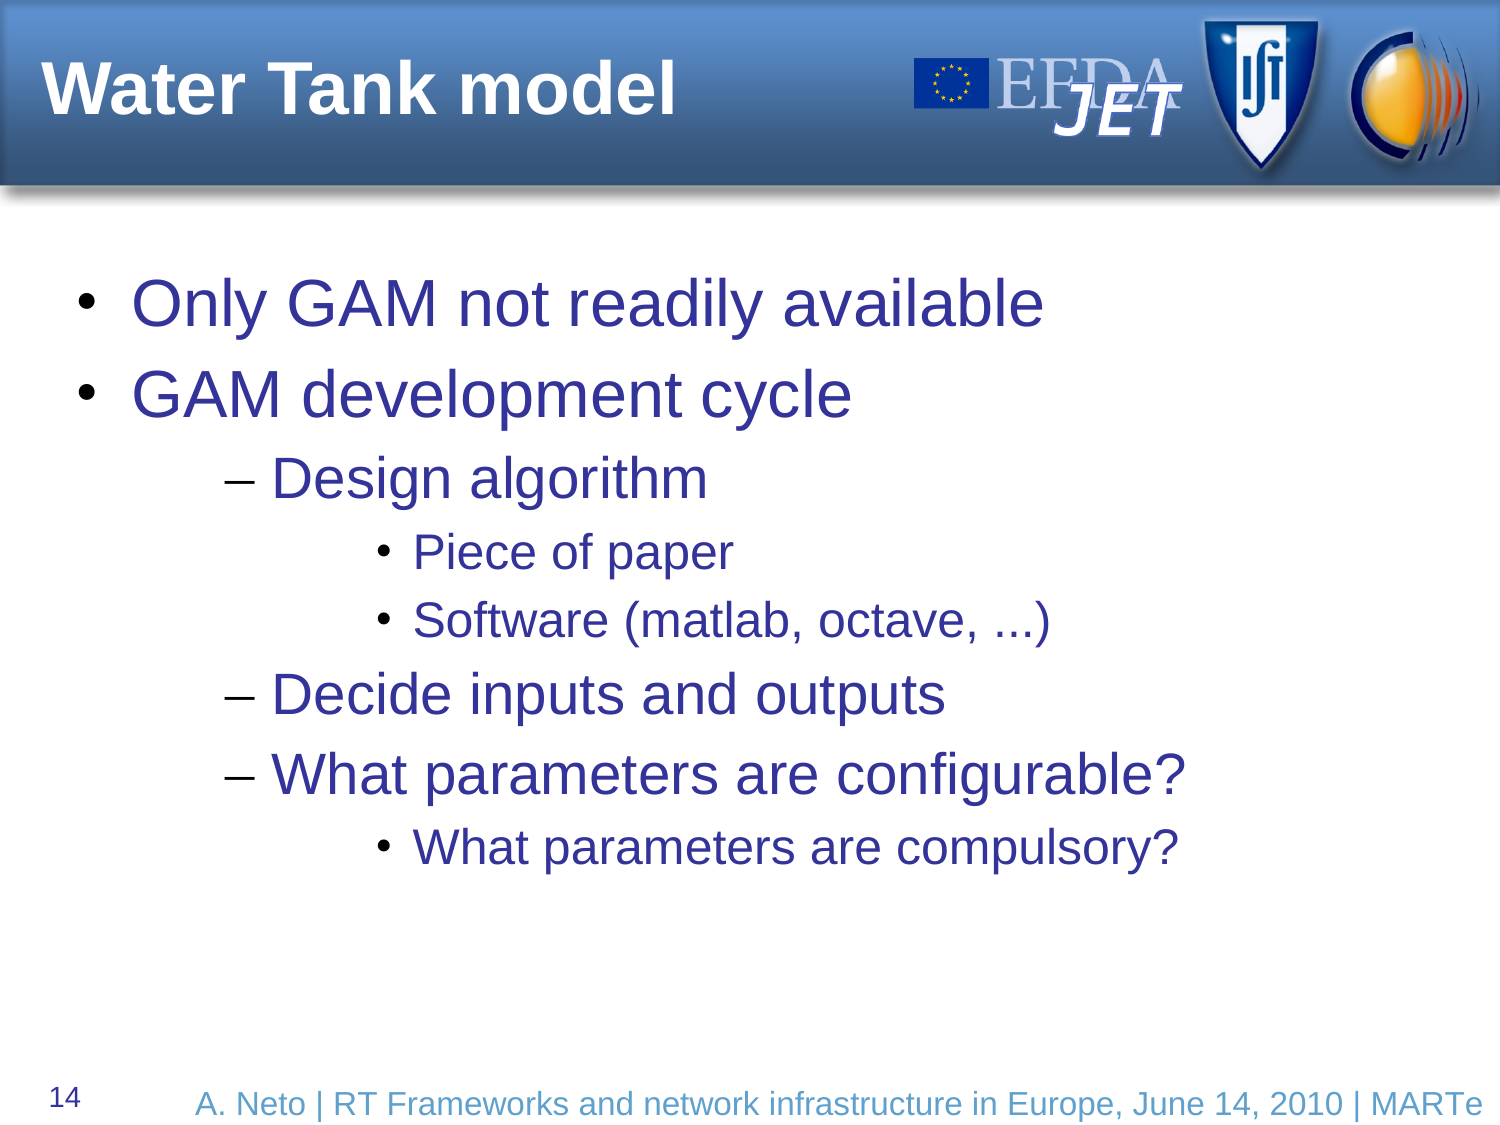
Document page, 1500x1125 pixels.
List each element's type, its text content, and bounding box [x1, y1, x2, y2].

title Water Tank model [41, 0, 1128, 180]
picture [0, 0, 1500, 207]
list Only GAM not readily available GAM development cycle Design algorithm Piece of paper Software (matlab, octave, ...) Decide inputs and outputs What parameters are configurable? What parameters are compulsory? [75, 262, 1425, 995]
